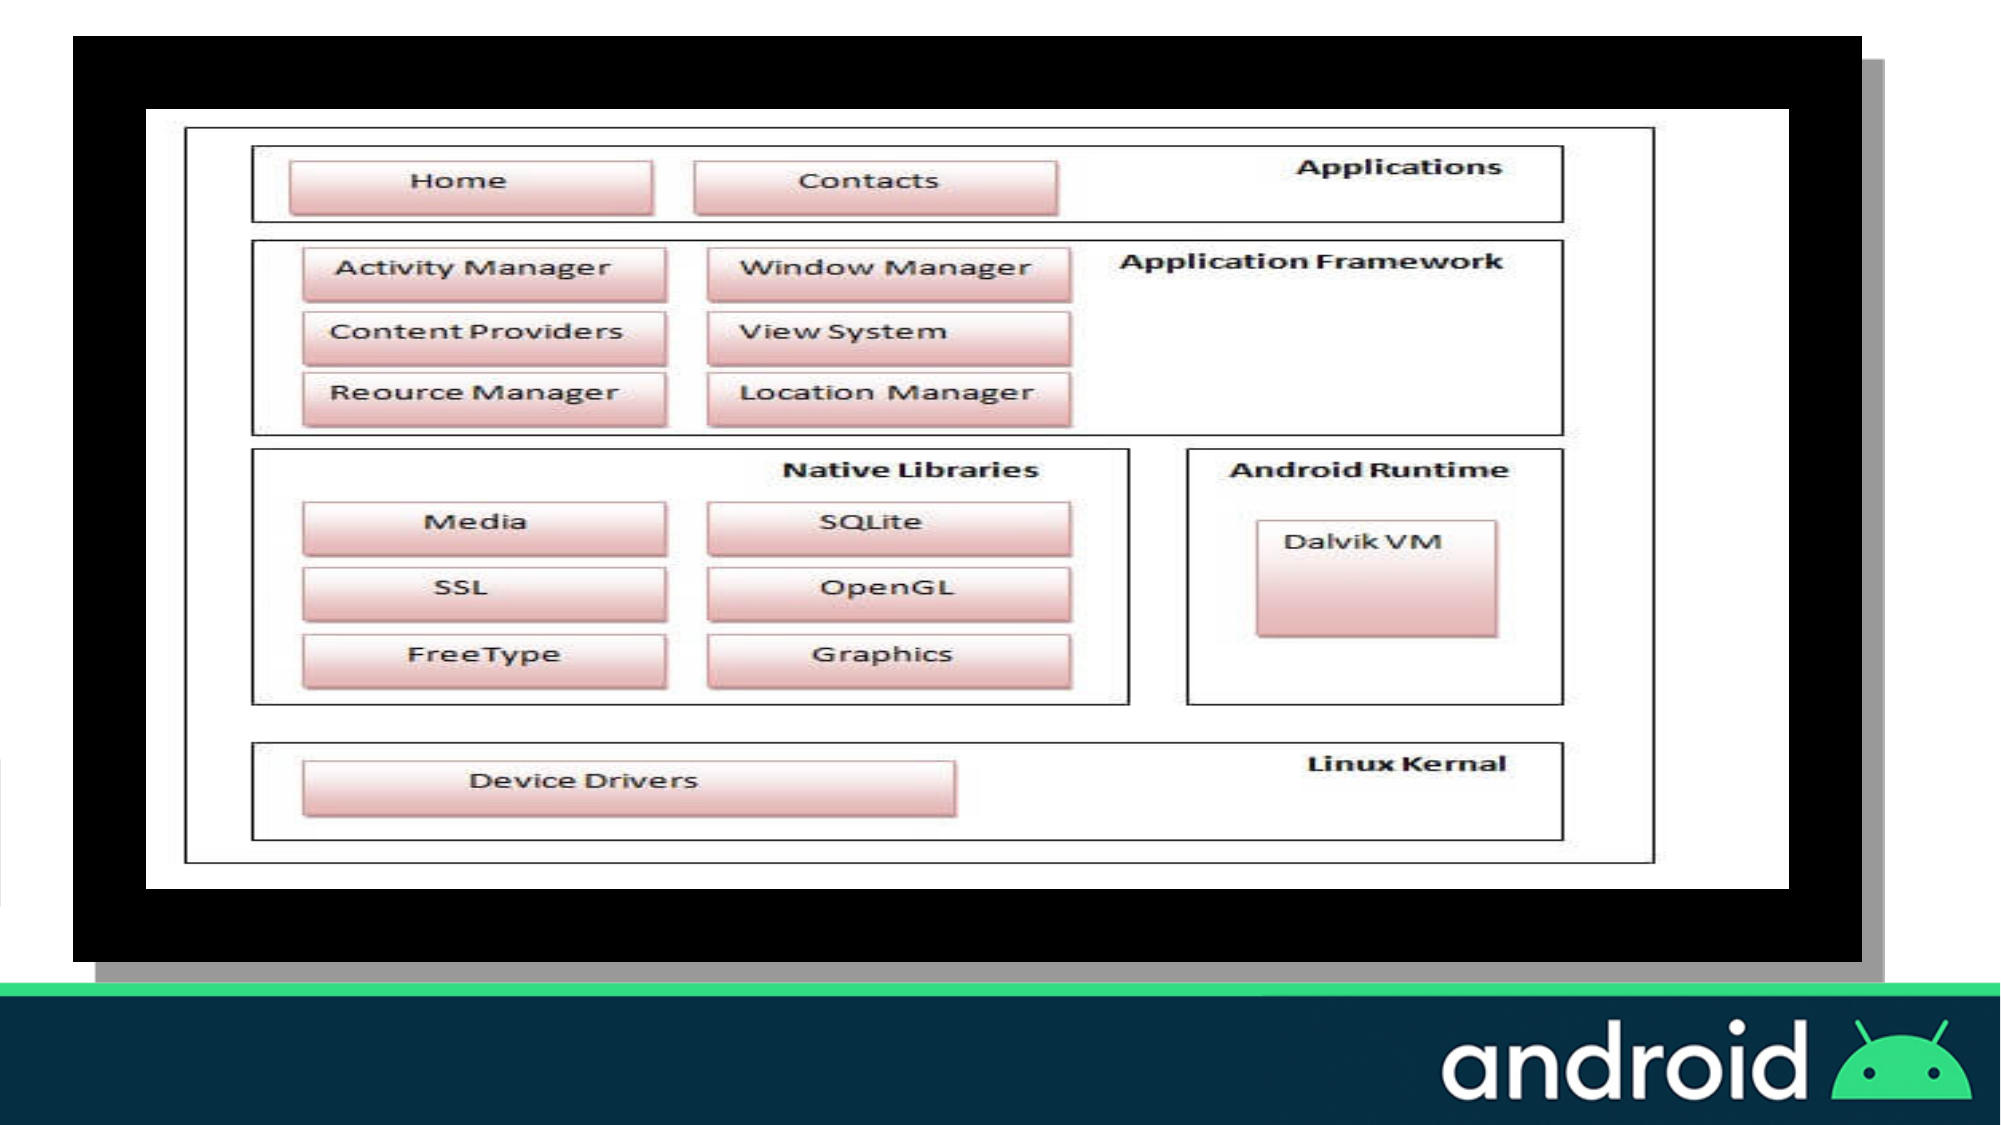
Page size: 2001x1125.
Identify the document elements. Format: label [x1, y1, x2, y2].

picture [145, 109, 1790, 890]
